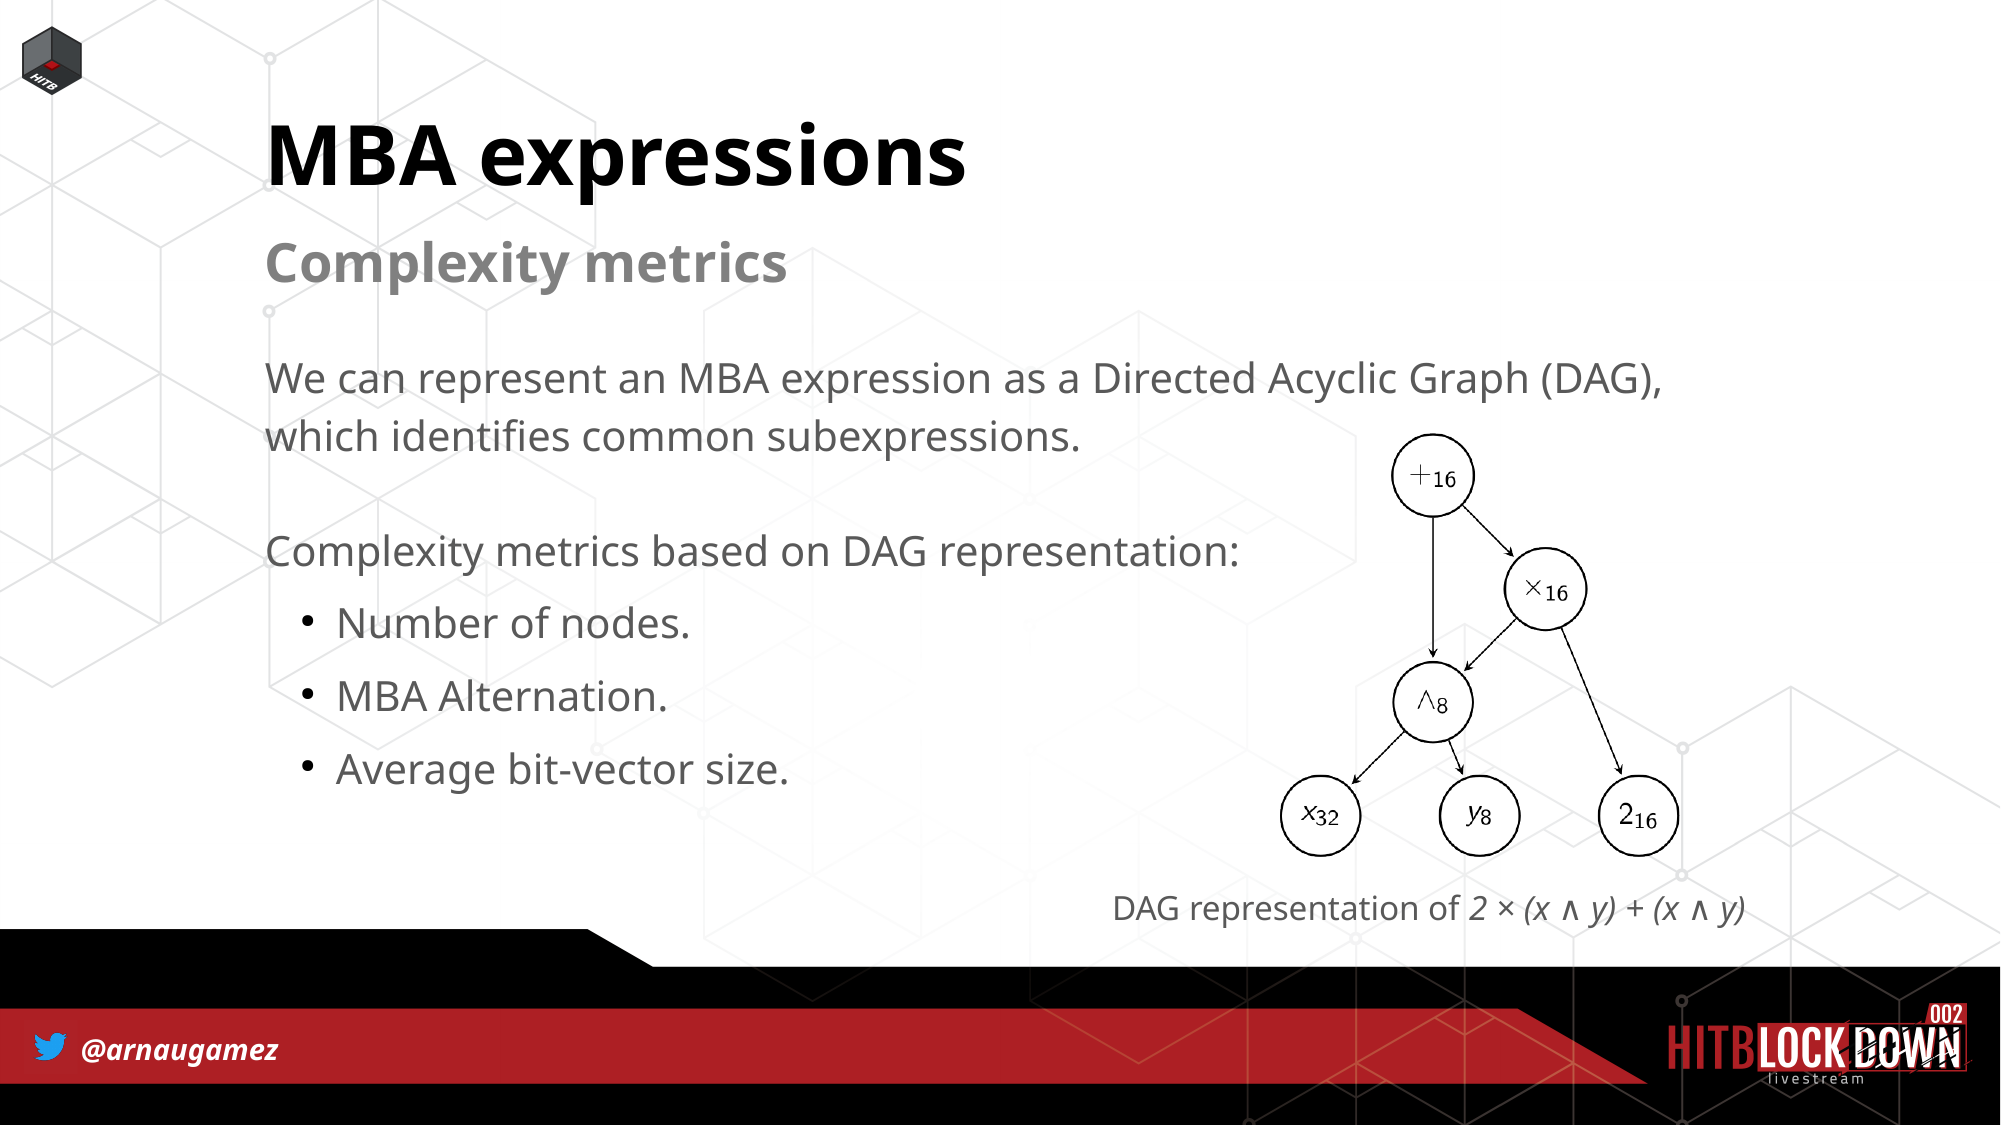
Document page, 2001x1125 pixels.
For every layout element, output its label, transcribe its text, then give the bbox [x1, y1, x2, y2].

title MBA expressions [249, 108, 1750, 210]
text_box We can represent an MBA expression as a Directed Acyclic Graph (DAG), which identifies common subexpressions. Complexity metrics based on DAG representation: Number of nodes. MBA Alternation. Average bit-vector size. [250, 336, 1750, 916]
text_box Complexity metrics [249, 227, 1790, 322]
picture [0, 0, 2001, 1125]
text_box DAG representation of 2 × (x ∧ y) + (x ∧ y) [1097, 870, 1848, 931]
